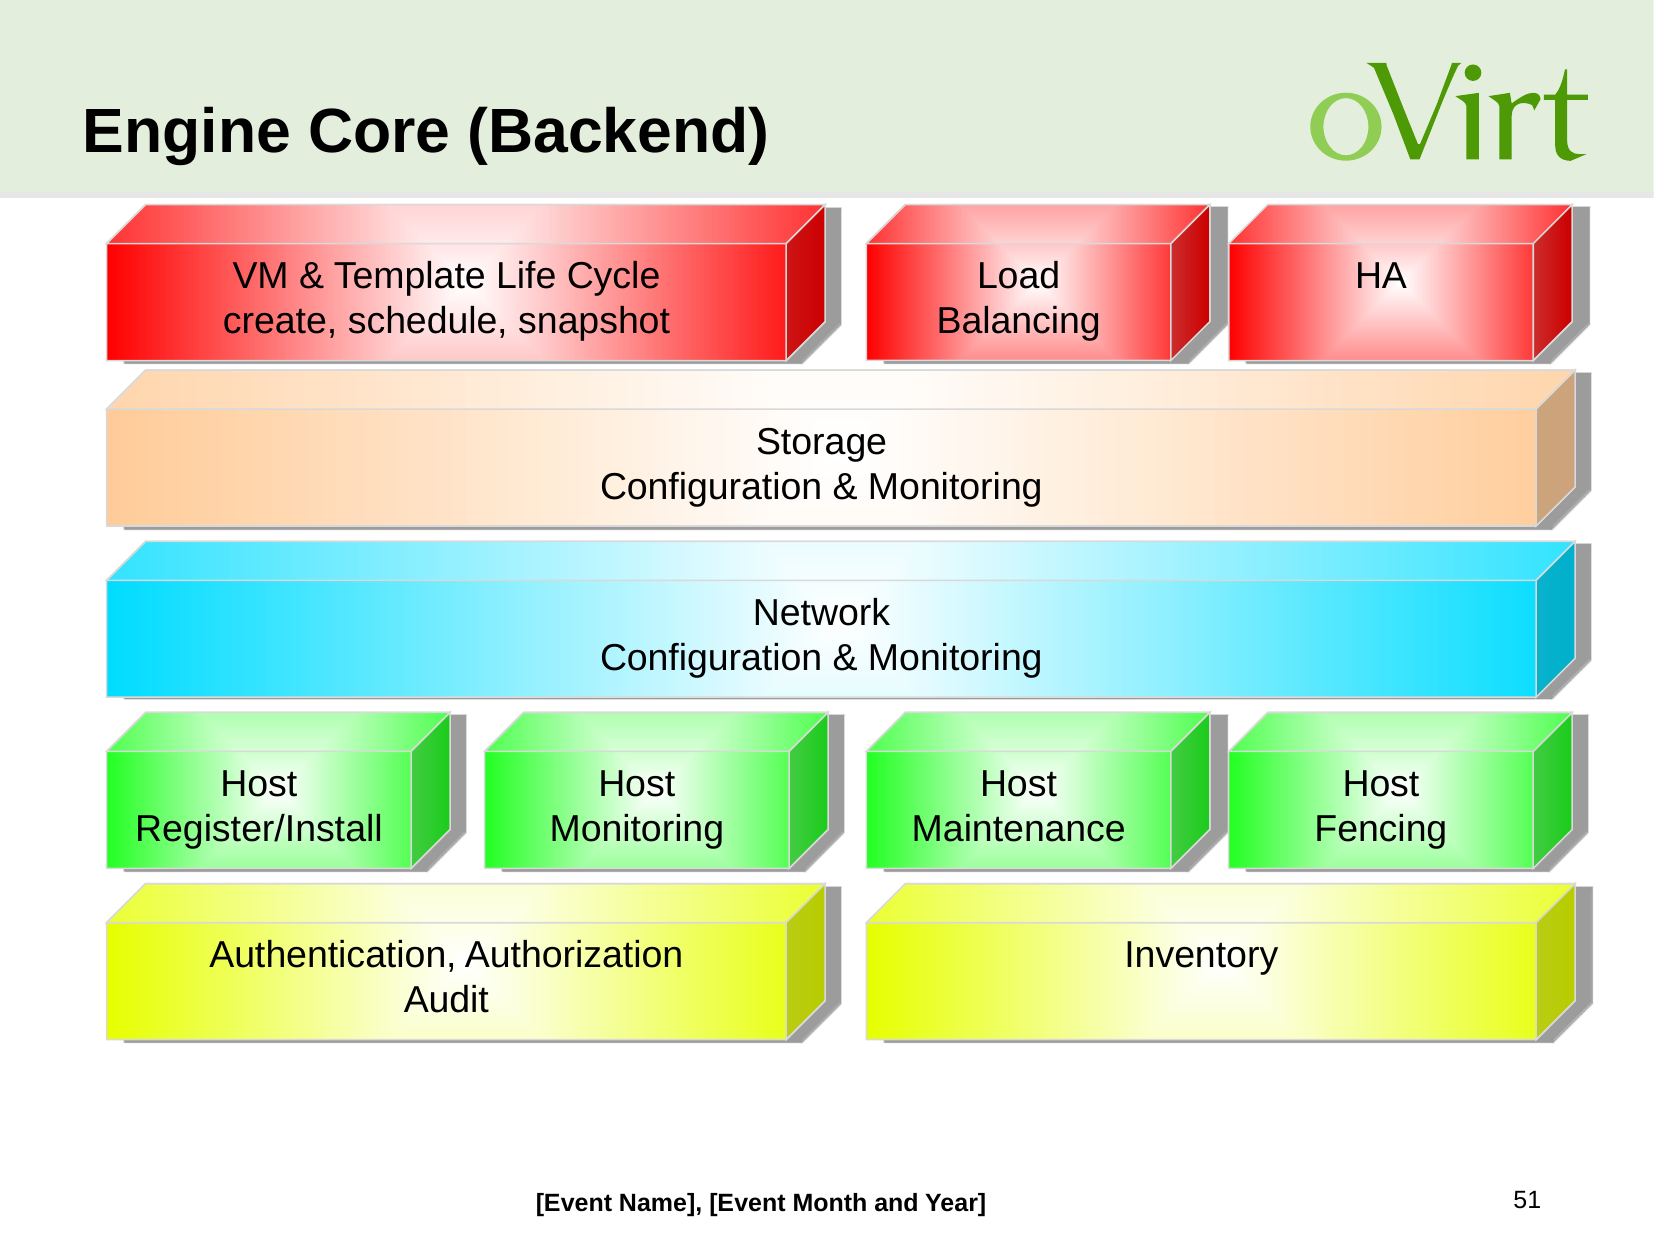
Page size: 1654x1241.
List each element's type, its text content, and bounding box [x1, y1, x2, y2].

text_box Host Maintenance [866, 752, 1170, 869]
text_box Network Configuration & Monitoring [106, 581, 1536, 698]
text_box Storage Configuration & Monitoring [106, 410, 1536, 527]
text_box Inventory [866, 923, 1536, 1040]
text_box Authentication, Authorization Audit [106, 923, 786, 1040]
title Engine Core (Backend) [82, 37, 1303, 226]
text_box VM & Template Life Cycle create, schedule, snapshot [106, 244, 786, 361]
text_box Host Monitoring [484, 752, 789, 869]
text_box Host Fencing [1228, 752, 1533, 869]
text_box HA [1228, 244, 1533, 361]
text_box Load Balancing [866, 244, 1170, 361]
text_box Host Register/Install [106, 752, 411, 869]
